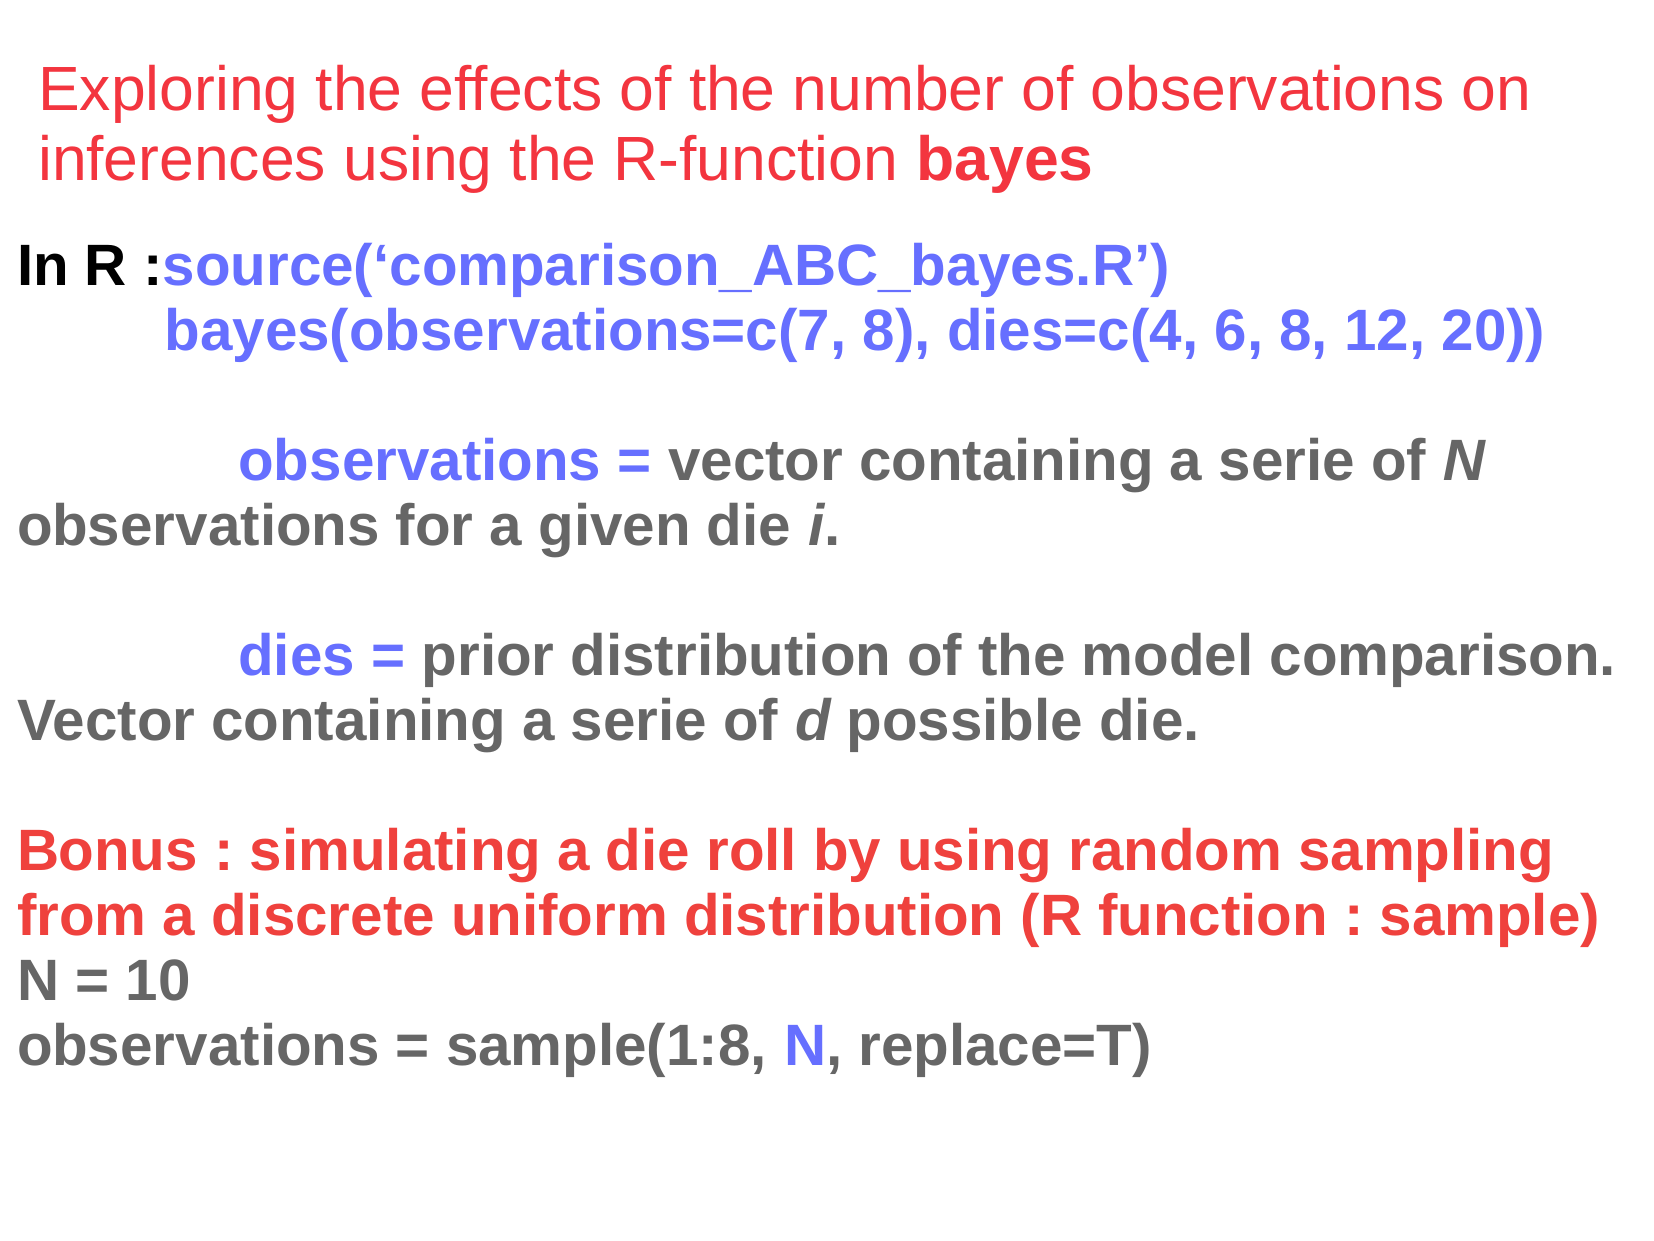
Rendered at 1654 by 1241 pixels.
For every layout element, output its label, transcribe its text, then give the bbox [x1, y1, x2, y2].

text_box Exploring the effects of the number of observations on inferences using the R-function bayes [23, 46, 1647, 201]
text_box In R :source(‘comparison_ABC_bayes.R’) bayes(observations=c(7, 8), dies=c(4, 6, 8, 12, 20)) observations = vector containing a serie of N observations for a given die i. dies = prior distribution of the model comparison. Vector containing a serie of d possible die. Bonus : simulating a die roll by using random sampling from a discrete uniform distribution (R function : sample) N = 10 observations = sample(1:8, N, replace=T) [2, 225, 1650, 1216]
